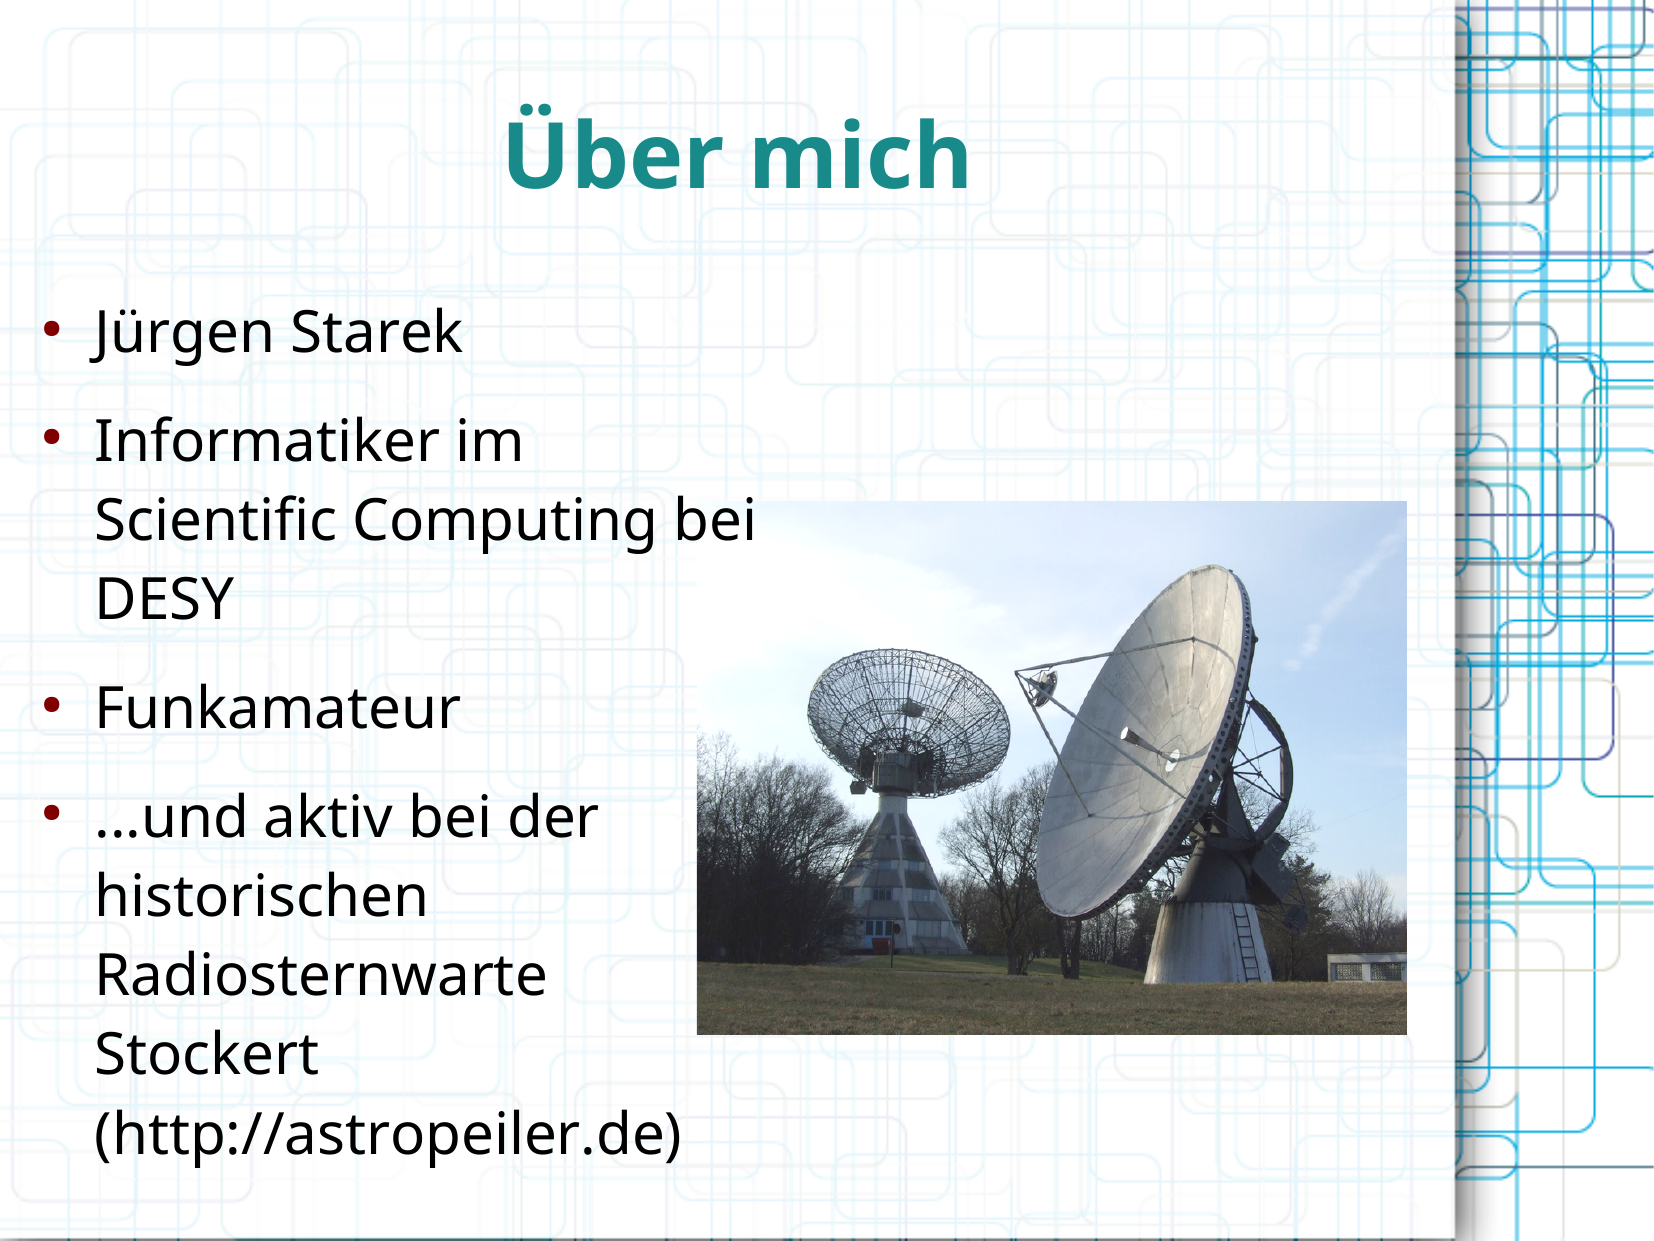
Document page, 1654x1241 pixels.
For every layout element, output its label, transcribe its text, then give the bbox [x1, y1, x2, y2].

list Jürgen Starek Informatiker im Scientific Computing bei DESY Funkamateur ...und aktiv bei der historischen Radiosternwarte Stockert (http://astropeiler.de) [23, 290, 770, 995]
title Über mich [59, 49, 1418, 257]
picture [0, 0, 1654, 1241]
